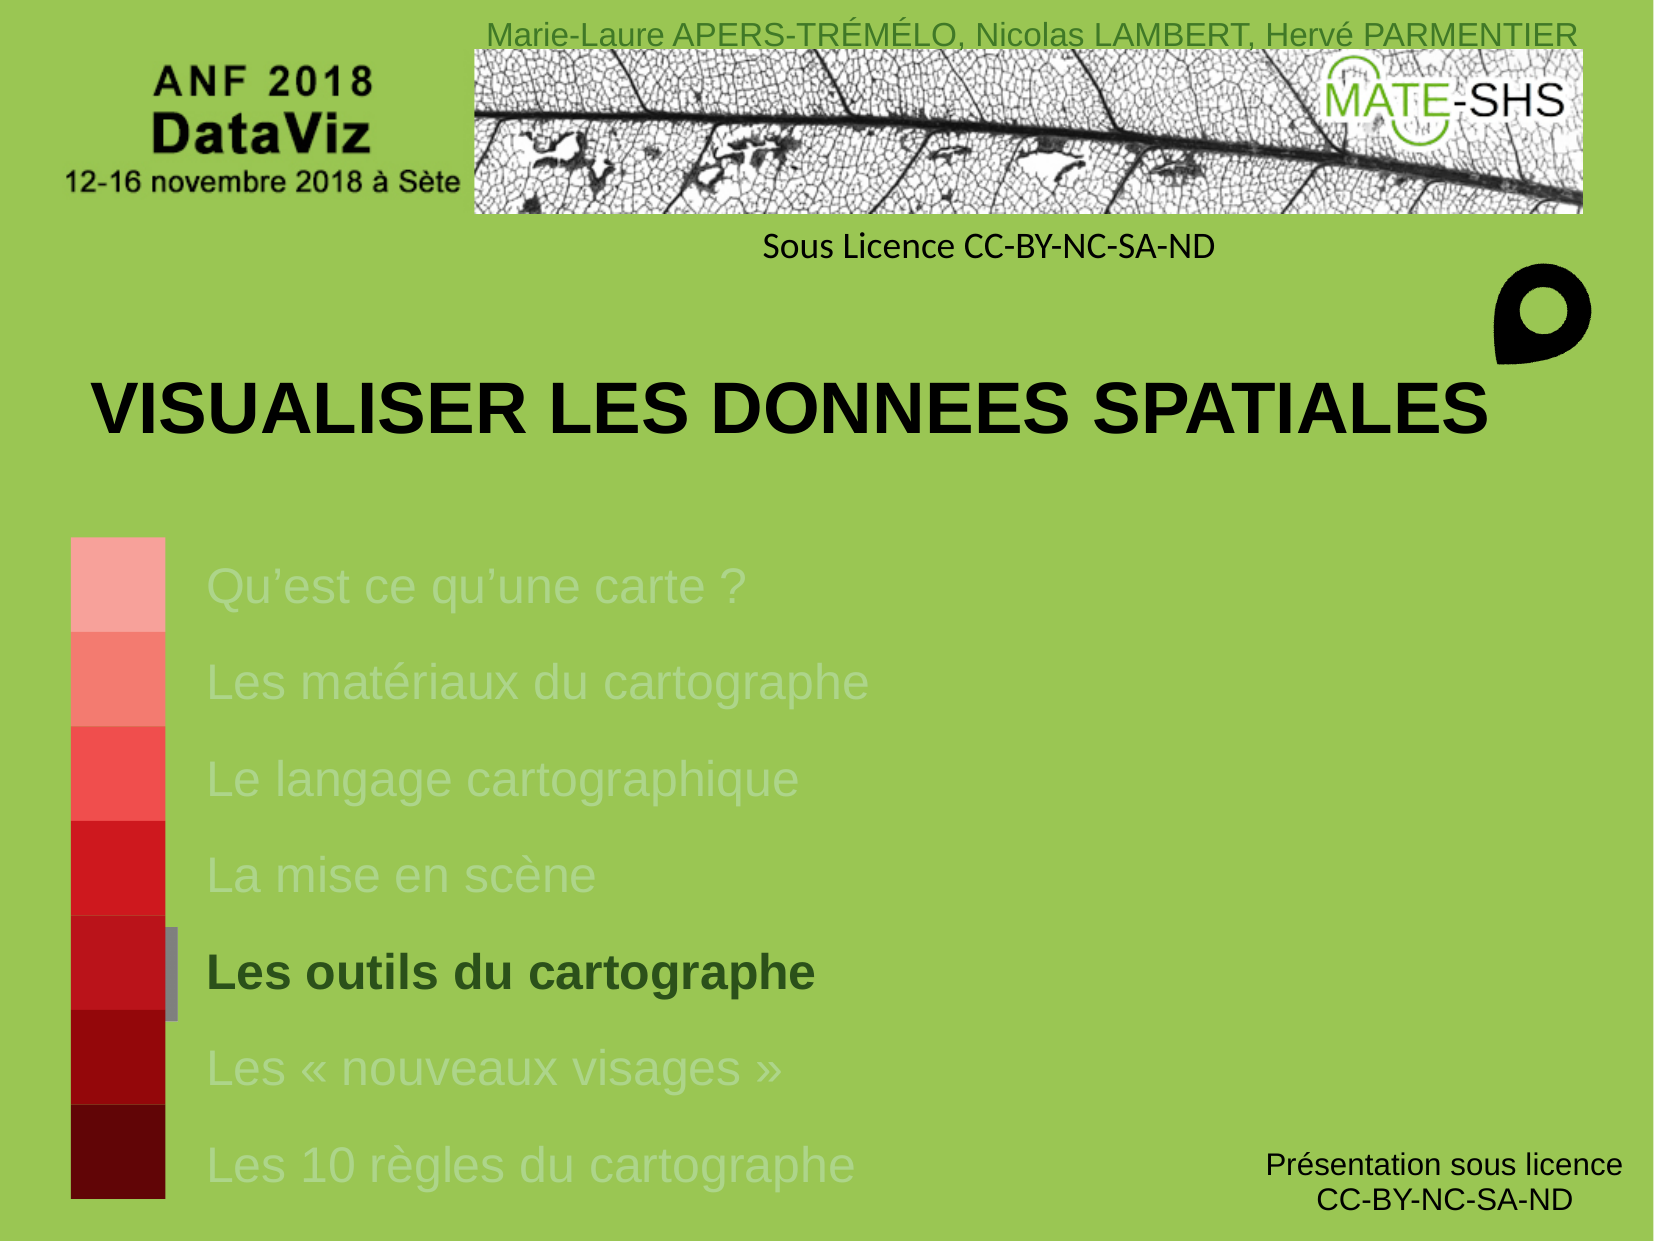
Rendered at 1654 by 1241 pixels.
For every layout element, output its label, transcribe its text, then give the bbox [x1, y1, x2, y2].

text_box Les matériaux du cartographe [191, 645, 898, 720]
text_box VISUALISER LES DONNEES SPATIALES [75, 352, 1506, 456]
text_box La mise en scène [191, 838, 1172, 913]
text_box [70, 537, 166, 1199]
picture [1452, 236, 1619, 402]
text_box Les 10 règles du cartographe [191, 1127, 898, 1202]
text_box Sous Licence CC-BY-NC-SA-ND [747, 213, 1231, 274]
text_box Qu’est ce qu’une carte ? [191, 549, 898, 623]
text_box Présentation sous licence CC-BY-NC-SA-ND [1250, 1139, 1640, 1225]
text_box Les outils du cartographe [191, 935, 898, 1009]
text_box Le langage cartographique [191, 742, 898, 816]
picture [51, 49, 1583, 214]
text_box Marie-Laure APERS-TRÉMÉLO, Nicolas LAMBERT, Hervé PARMENTIER [471, 5, 1595, 61]
text_box Les « nouveaux visages » [191, 1031, 898, 1106]
